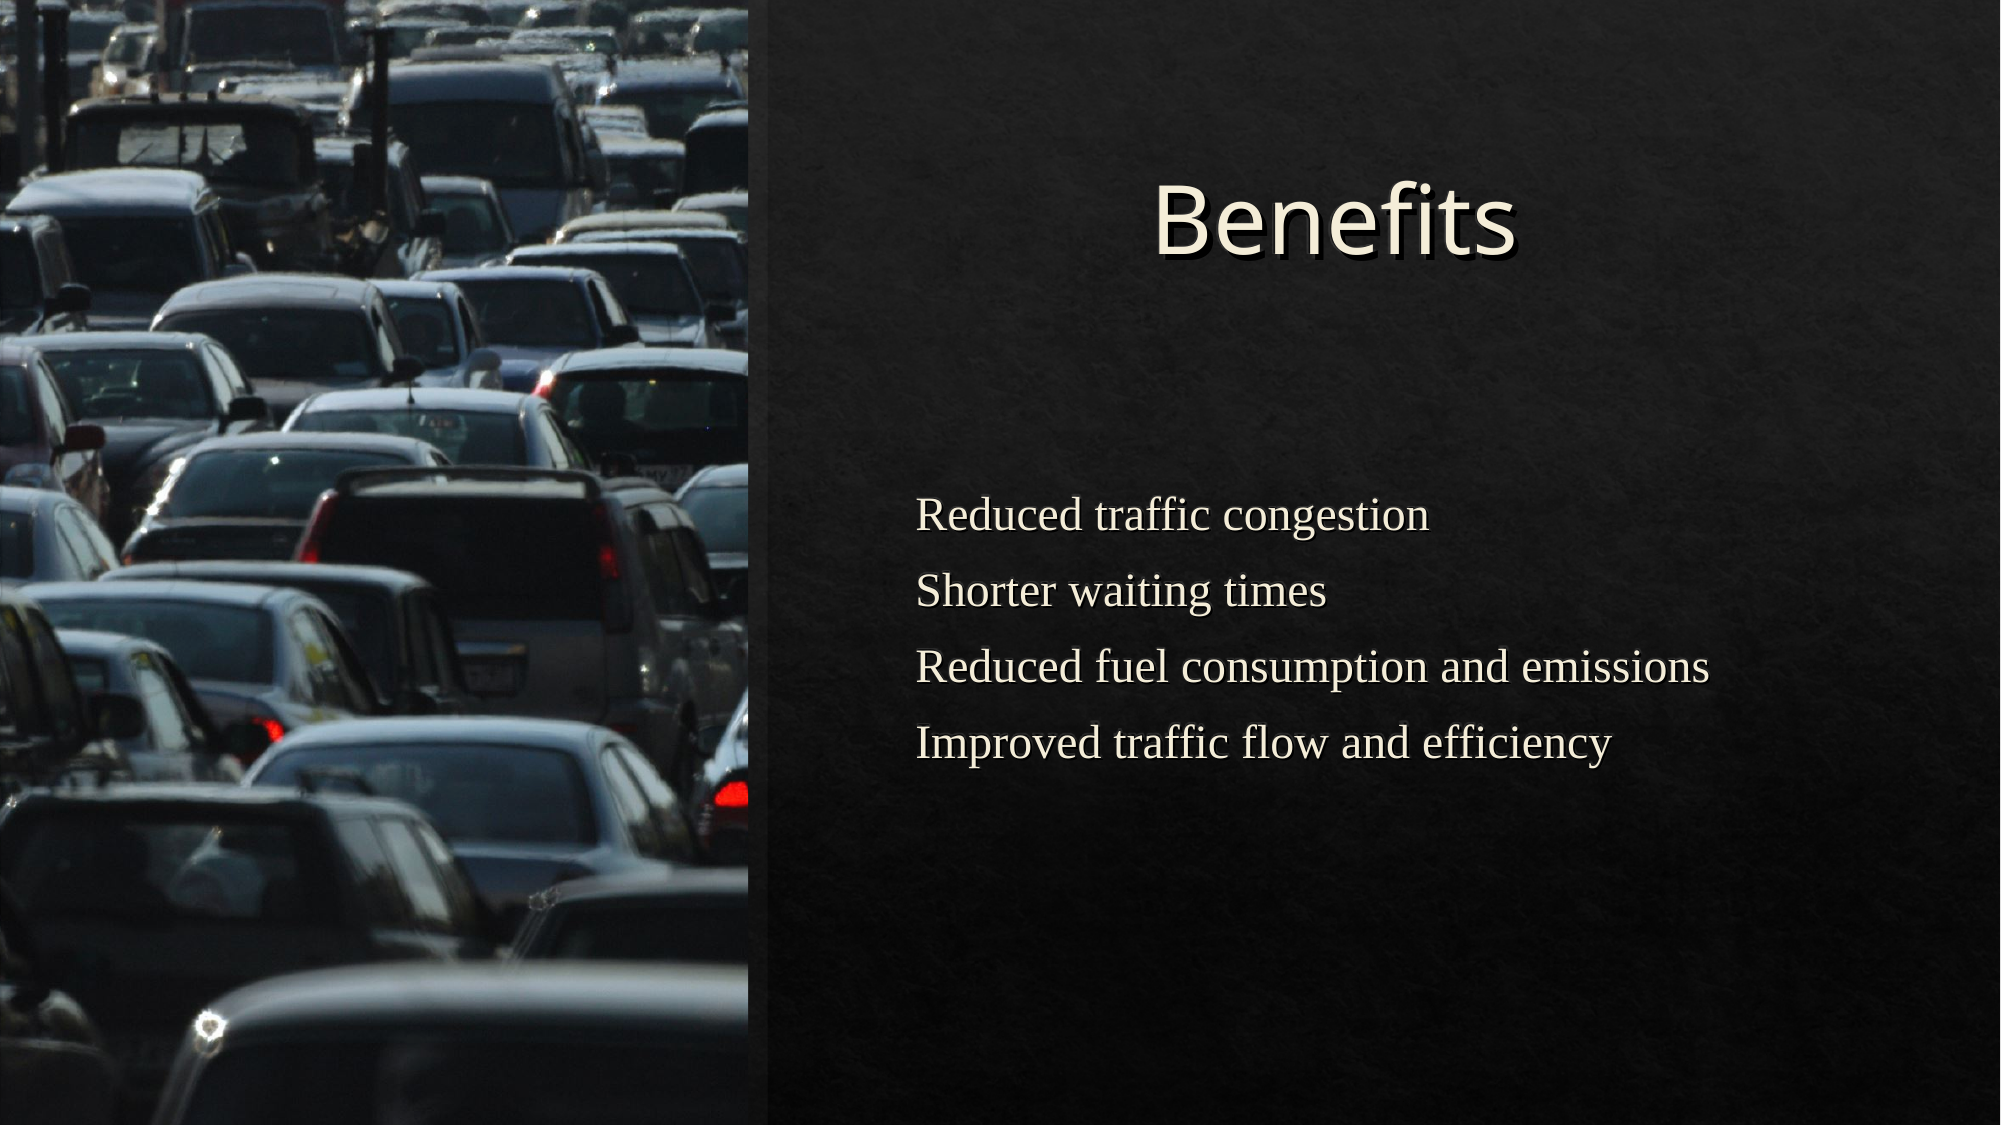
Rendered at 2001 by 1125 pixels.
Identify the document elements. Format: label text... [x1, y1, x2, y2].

title Benefits [844, 99, 1825, 348]
text_box [768, 0, 2000, 1125]
list Reduced traffic congestion Shorter waiting times Reduced fuel consumption and emissions Improved traffic flow and efficiency [844, 375, 1825, 946]
picture [0, 0, 768, 1125]
